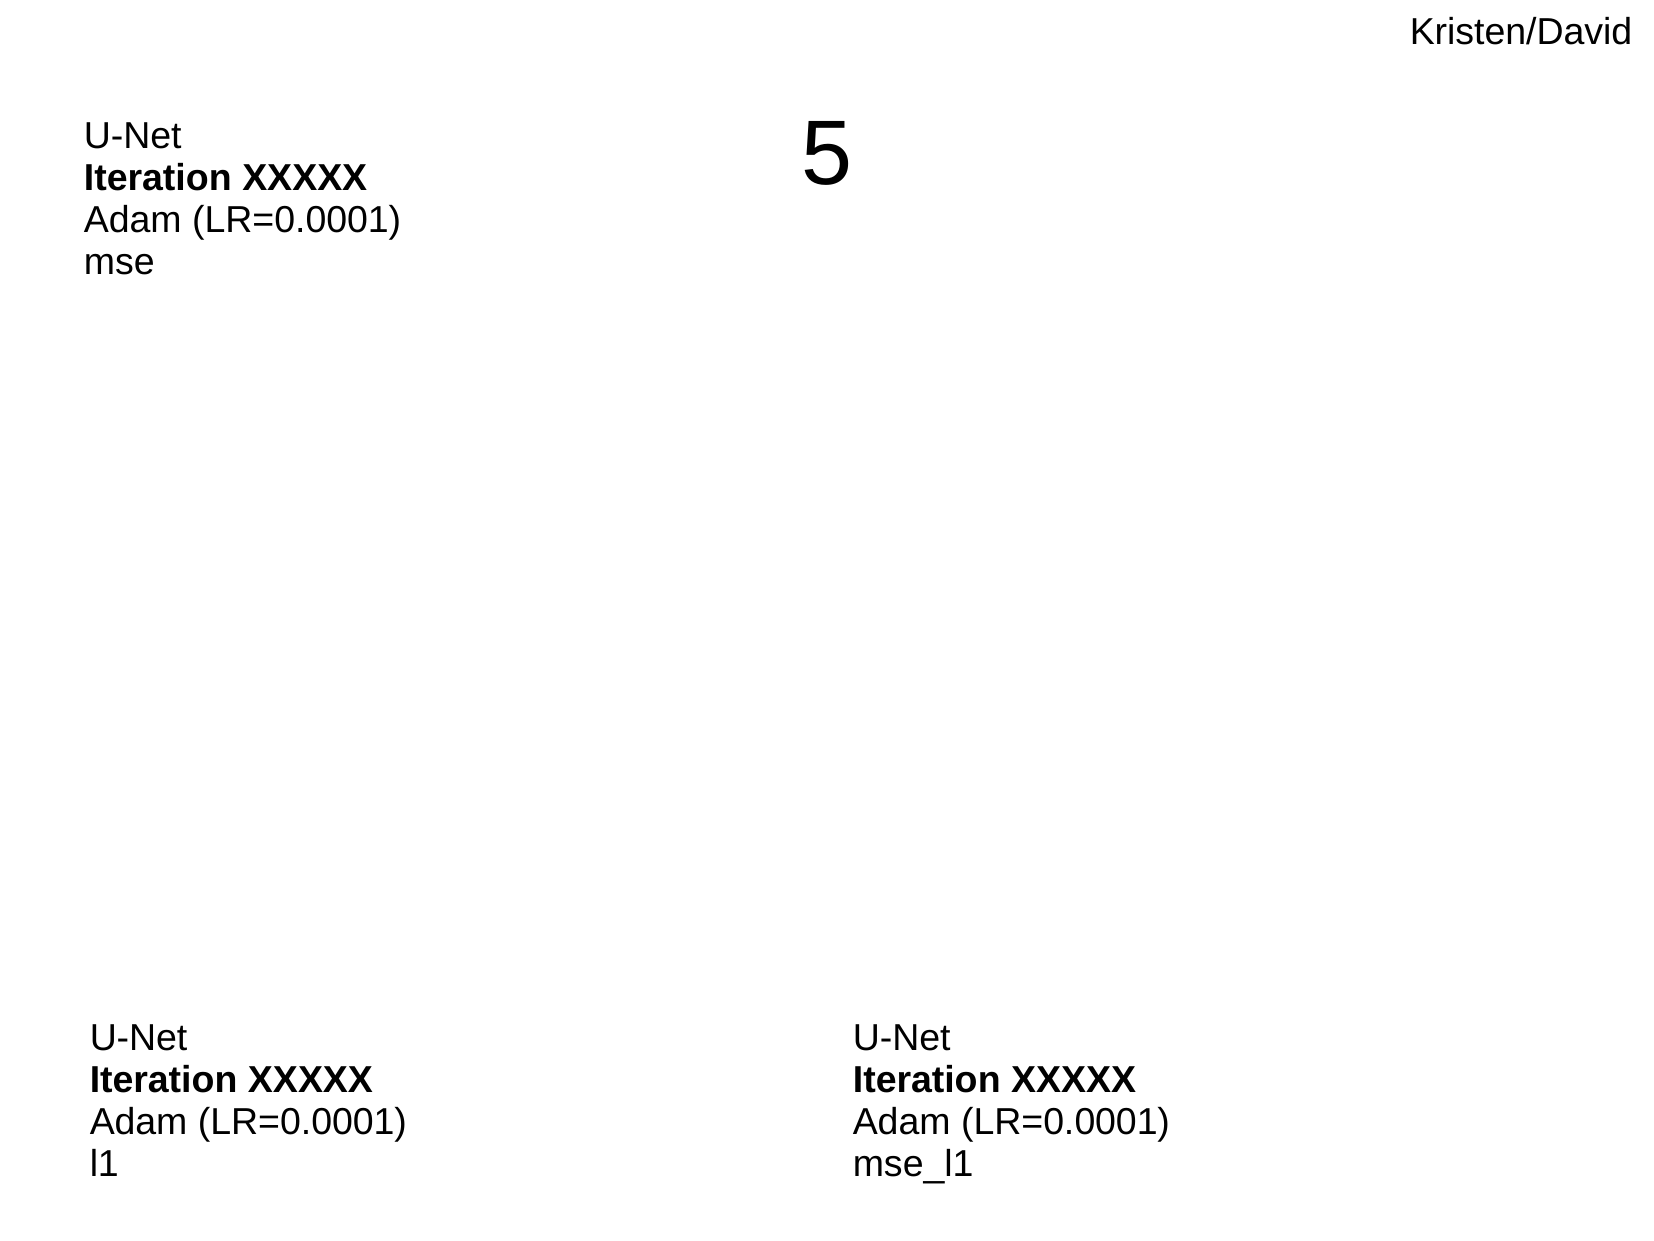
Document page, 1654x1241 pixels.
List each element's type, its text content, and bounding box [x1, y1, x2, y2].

title 5 [82, 49, 1571, 257]
text_box U-Net Iteration XXXXX Adam (LR=0.0001) l1 [75, 1009, 422, 1192]
text_box U-Net Iteration XXXXX Adam (LR=0.0001) mse_l1 [838, 1009, 1186, 1192]
text_box Kristen/David [1395, 3, 1648, 61]
text_box U-Net Iteration XXXXX Adam (LR=0.0001) mse [69, 107, 416, 291]
